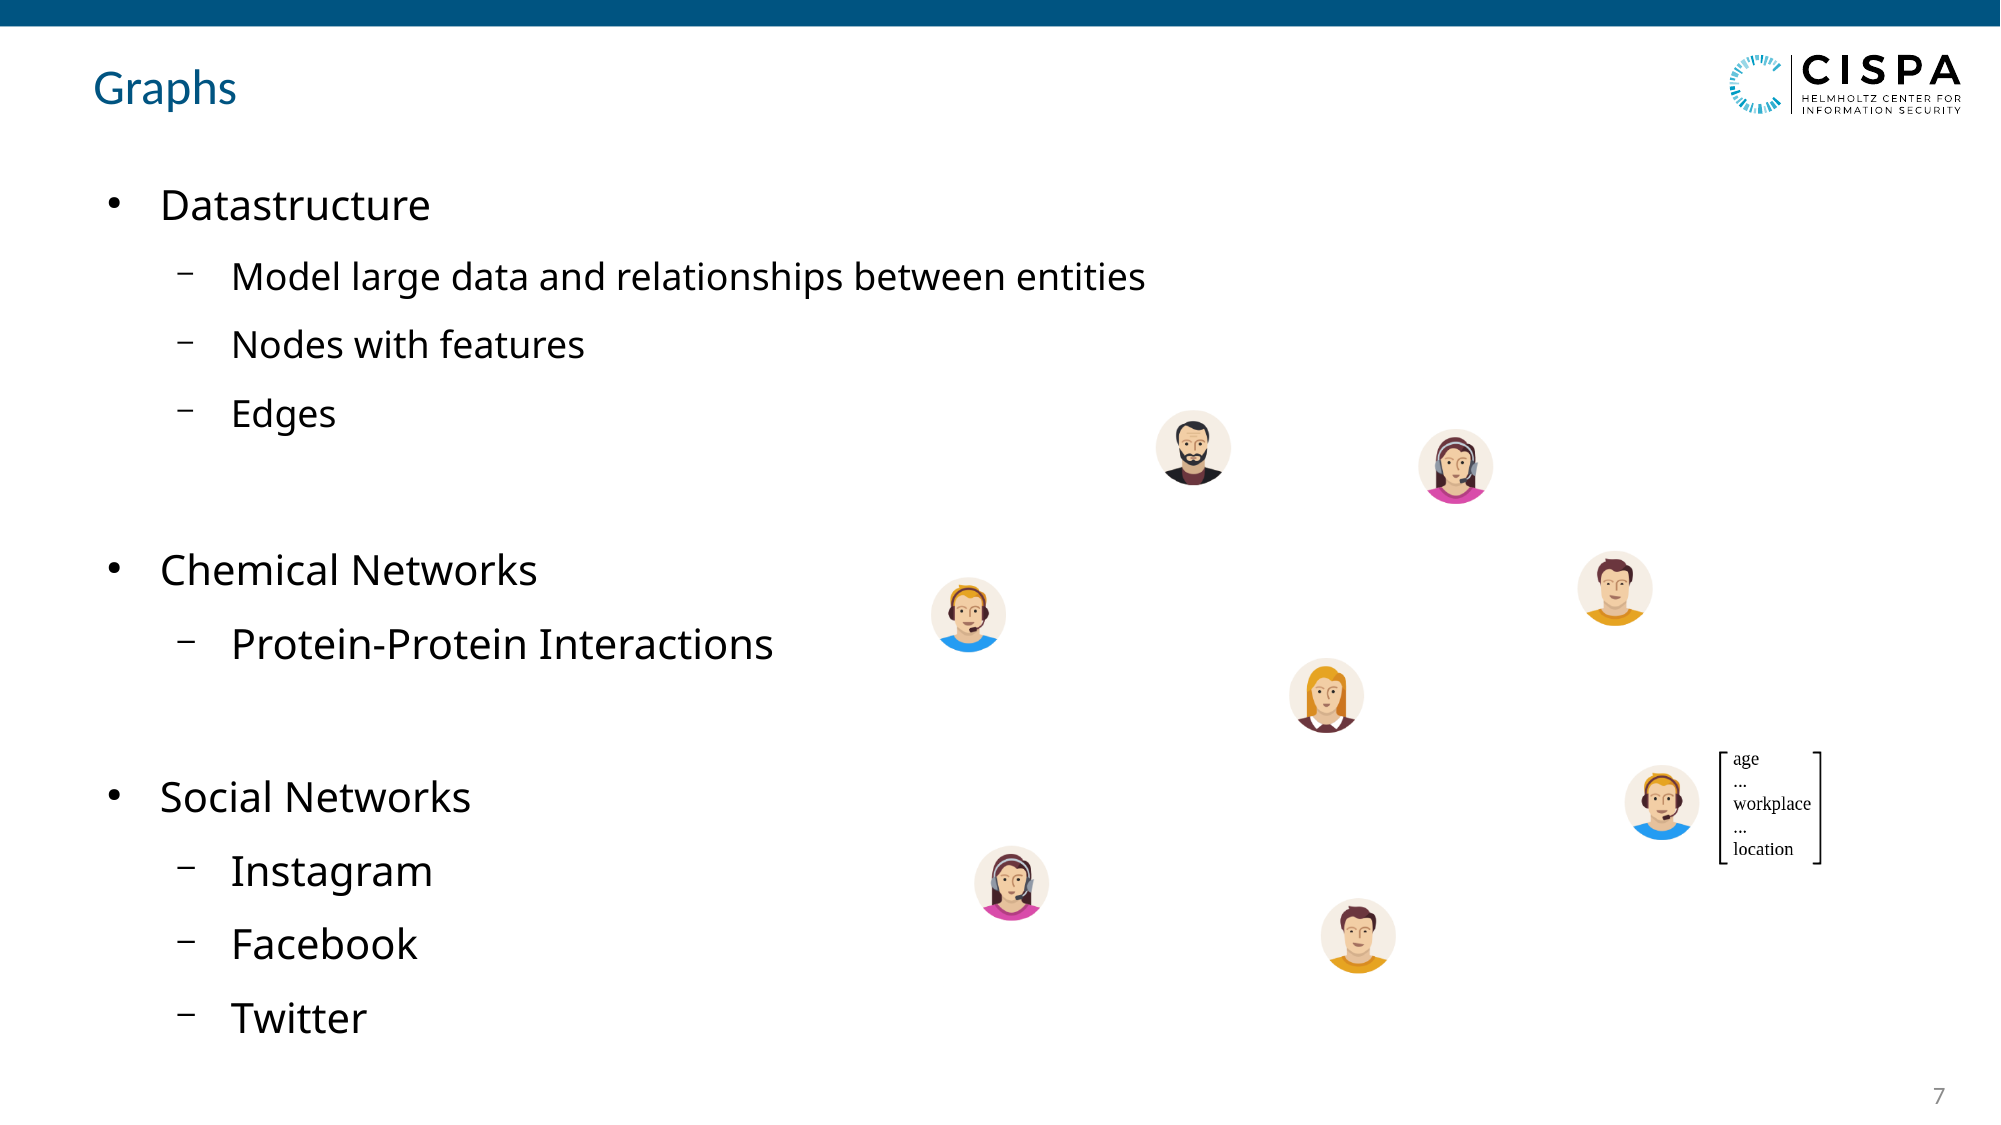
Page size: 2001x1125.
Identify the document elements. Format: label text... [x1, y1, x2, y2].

title Graphs [78, 38, 1699, 131]
slide_number <number> [1870, 1065, 1961, 1125]
list Datastructure Model large data and relationships between entities Nodes with features Edges Chemical Networks Protein-Protein Interactions Social Networks Instagram Facebook Twitter [78, 173, 1922, 1027]
